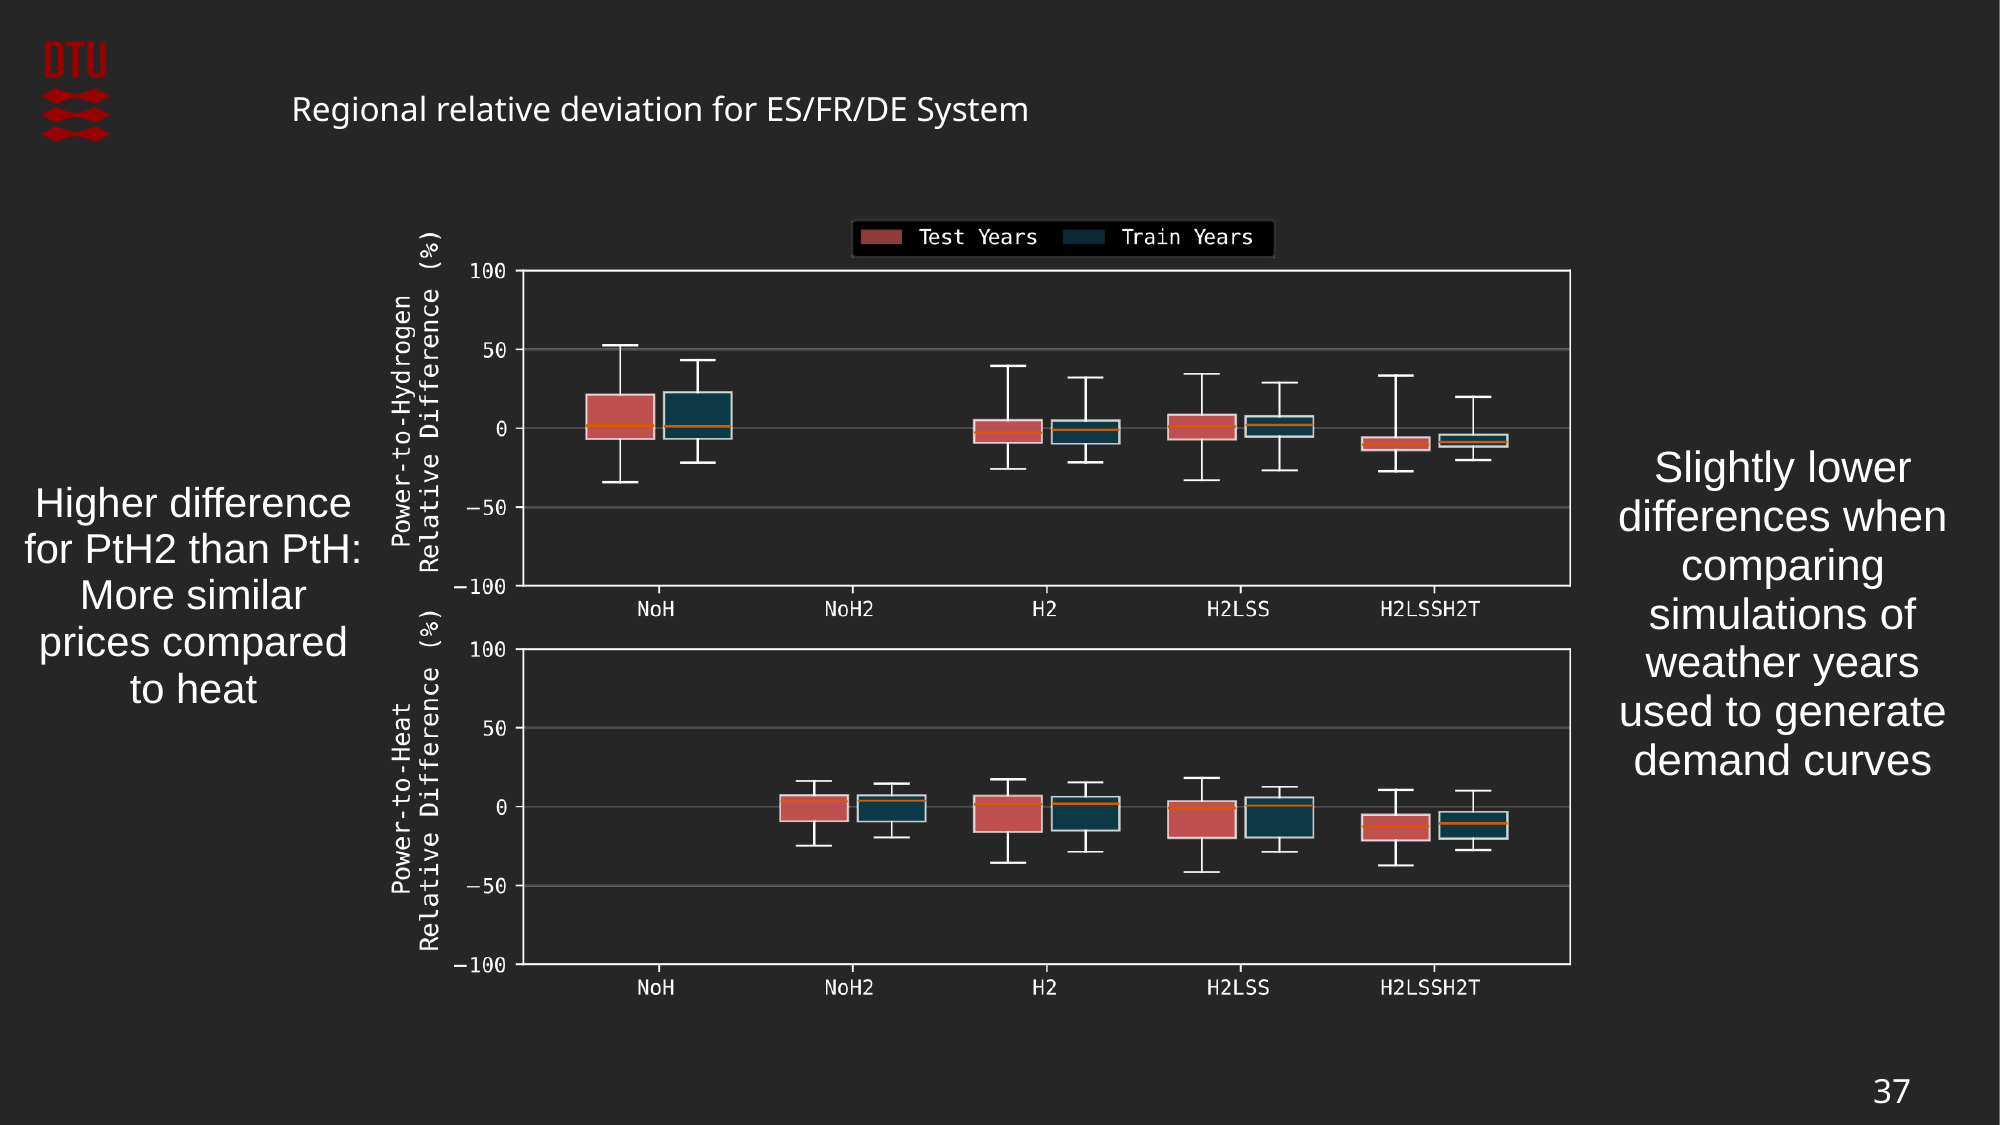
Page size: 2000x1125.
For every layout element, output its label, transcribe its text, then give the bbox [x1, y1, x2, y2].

text_box Higher difference for PtH2 than PtH: More similar prices compared to heat [6, 472, 354, 873]
picture [354, 162, 1705, 1063]
title Regional relative deviation for ES/FR/DE System [291, 70, 1819, 148]
text_box <number> [1858, 1063, 1979, 1115]
text_box Slightly lower differences when comparing simulations of weather years used to generate demand curves [1705, 435, 1987, 793]
